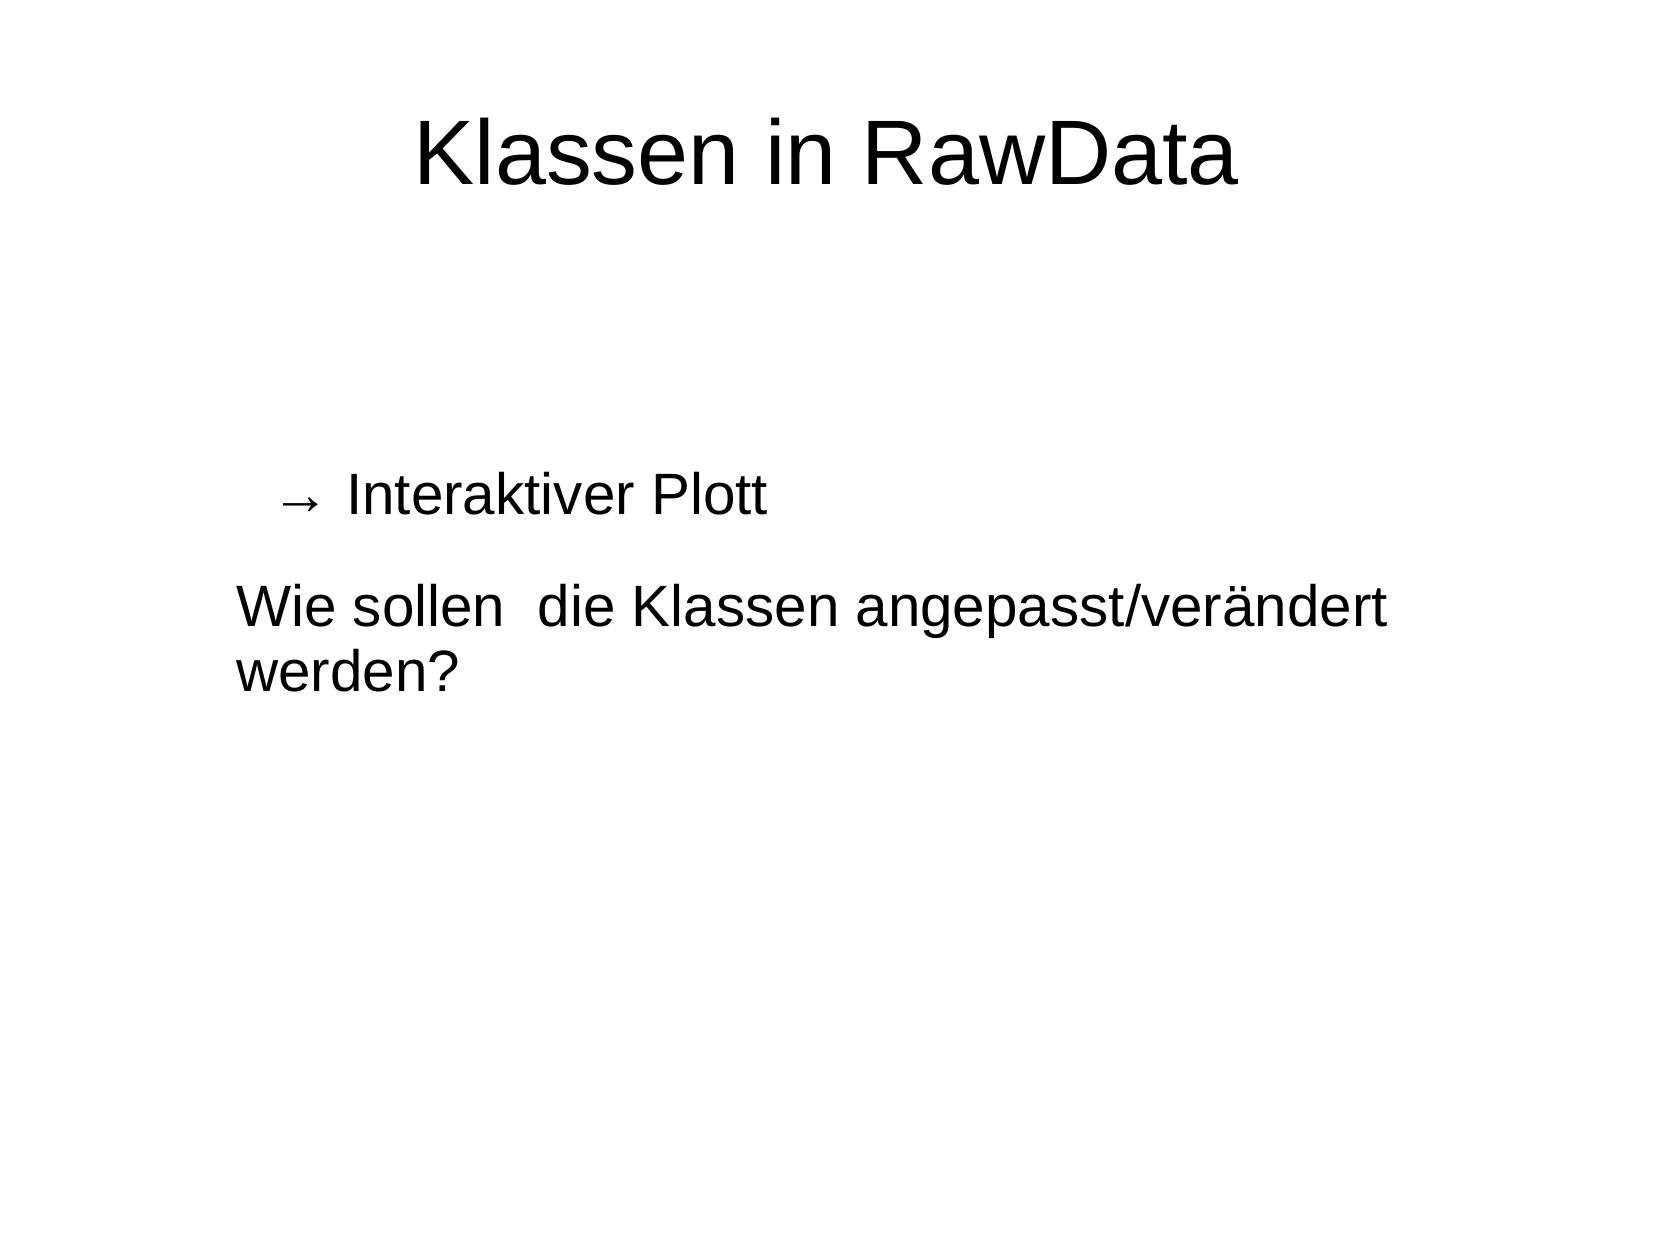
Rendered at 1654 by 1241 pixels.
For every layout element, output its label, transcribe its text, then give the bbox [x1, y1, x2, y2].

title Klassen in RawData [82, 49, 1571, 257]
text_box → Interaktiver Plott Wie sollen die Klassen angepasst/verändert werden? [236, 429, 1465, 737]
